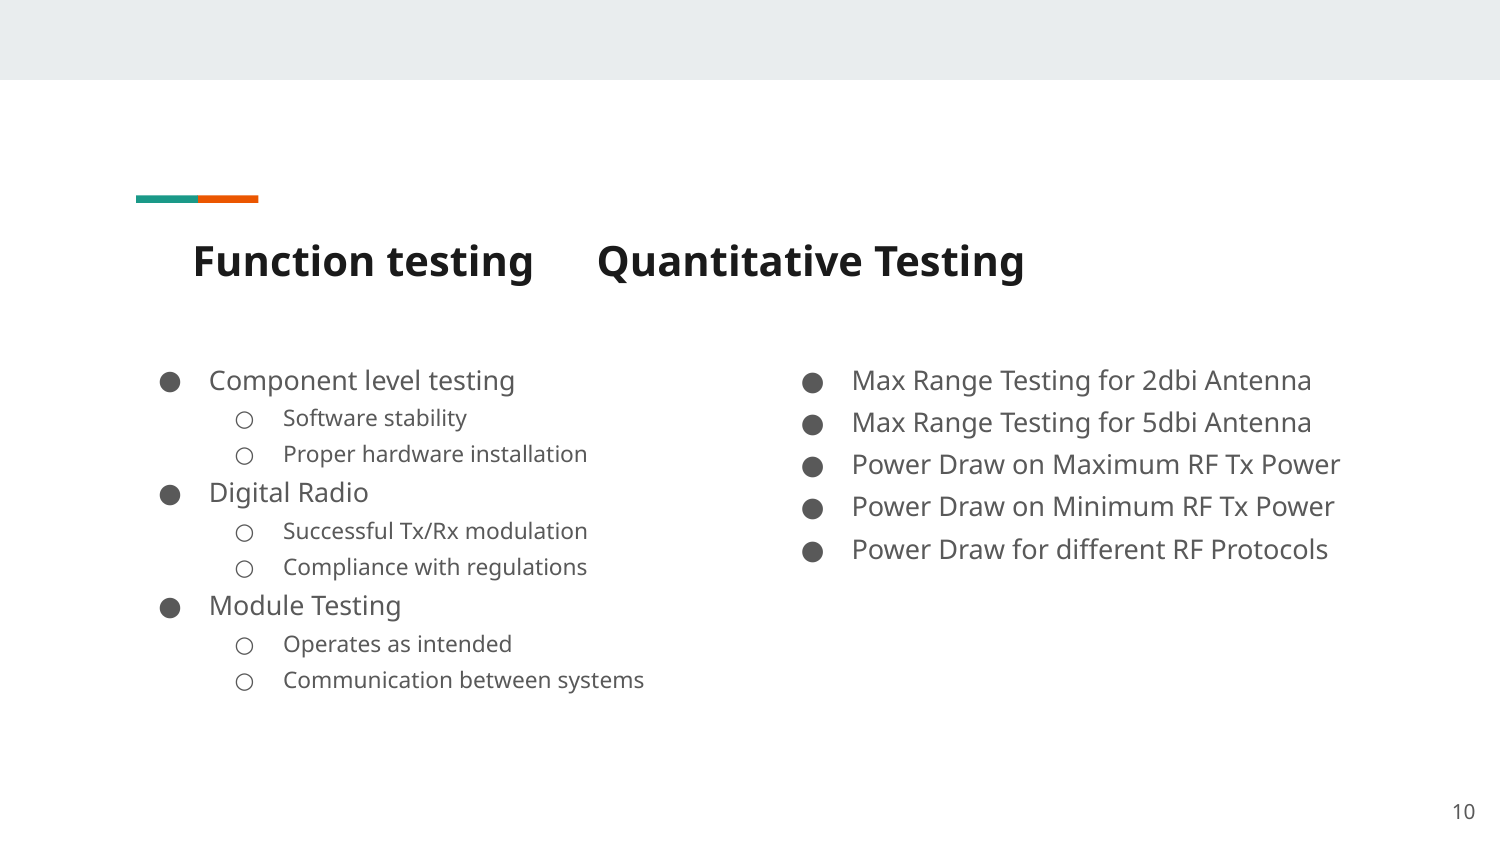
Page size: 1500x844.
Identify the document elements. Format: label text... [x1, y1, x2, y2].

list Max Range Testing for 2dbi Antenna Max Range Testing for 5dbi Antenna Power Draw on Maximum RF Tx Power Power Draw on Minimum RF Tx Power Power Draw for different RF Protocols [761, 341, 1381, 712]
title Function testing Quantitative Testing [119, 216, 1381, 305]
slide_number <number> [1400, 779, 1491, 844]
list Component level testing Software stability Proper hardware installation Digital Radio Successful Tx/Rx modulation Compliance with regulations Module Testing Operates as intended Communication between systems [119, 341, 739, 712]
